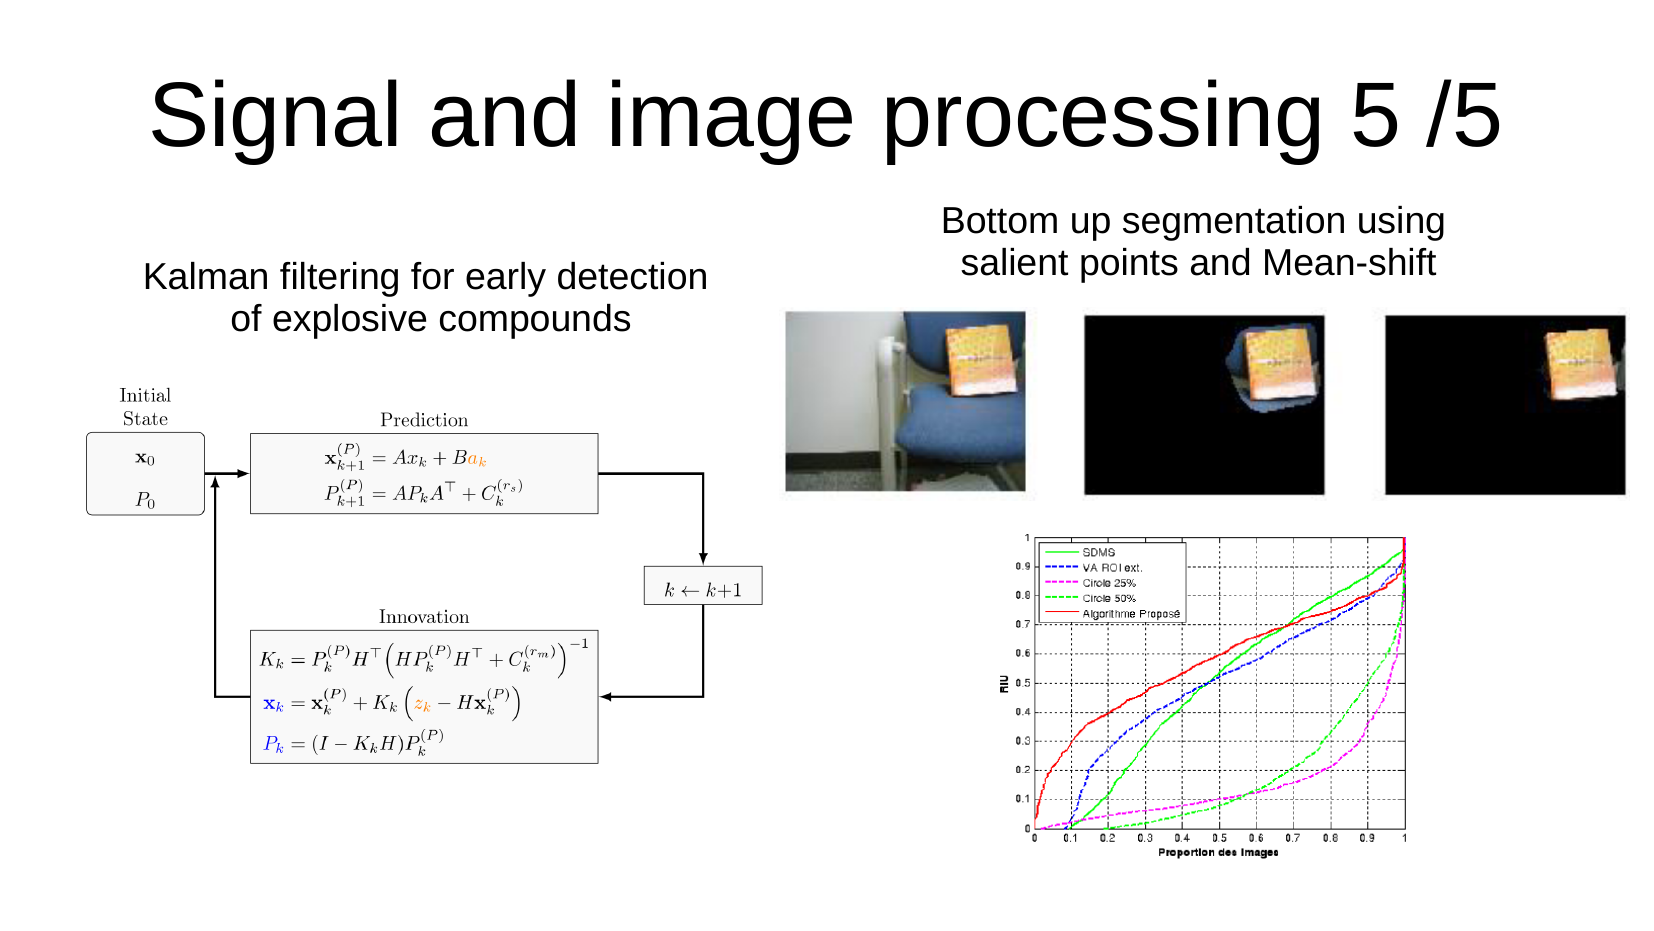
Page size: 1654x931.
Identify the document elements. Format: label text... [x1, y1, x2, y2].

title Signal and image processing 5 /5 [82, 37, 1571, 193]
picture [992, 531, 1418, 859]
picture [779, 307, 1630, 501]
text_box Kalman filtering for early detection of explosive compounds [0, 248, 886, 389]
picture [82, 389, 767, 768]
text_box Bottom up segmentation using salient points and Mean-shift [744, 192, 1654, 334]
